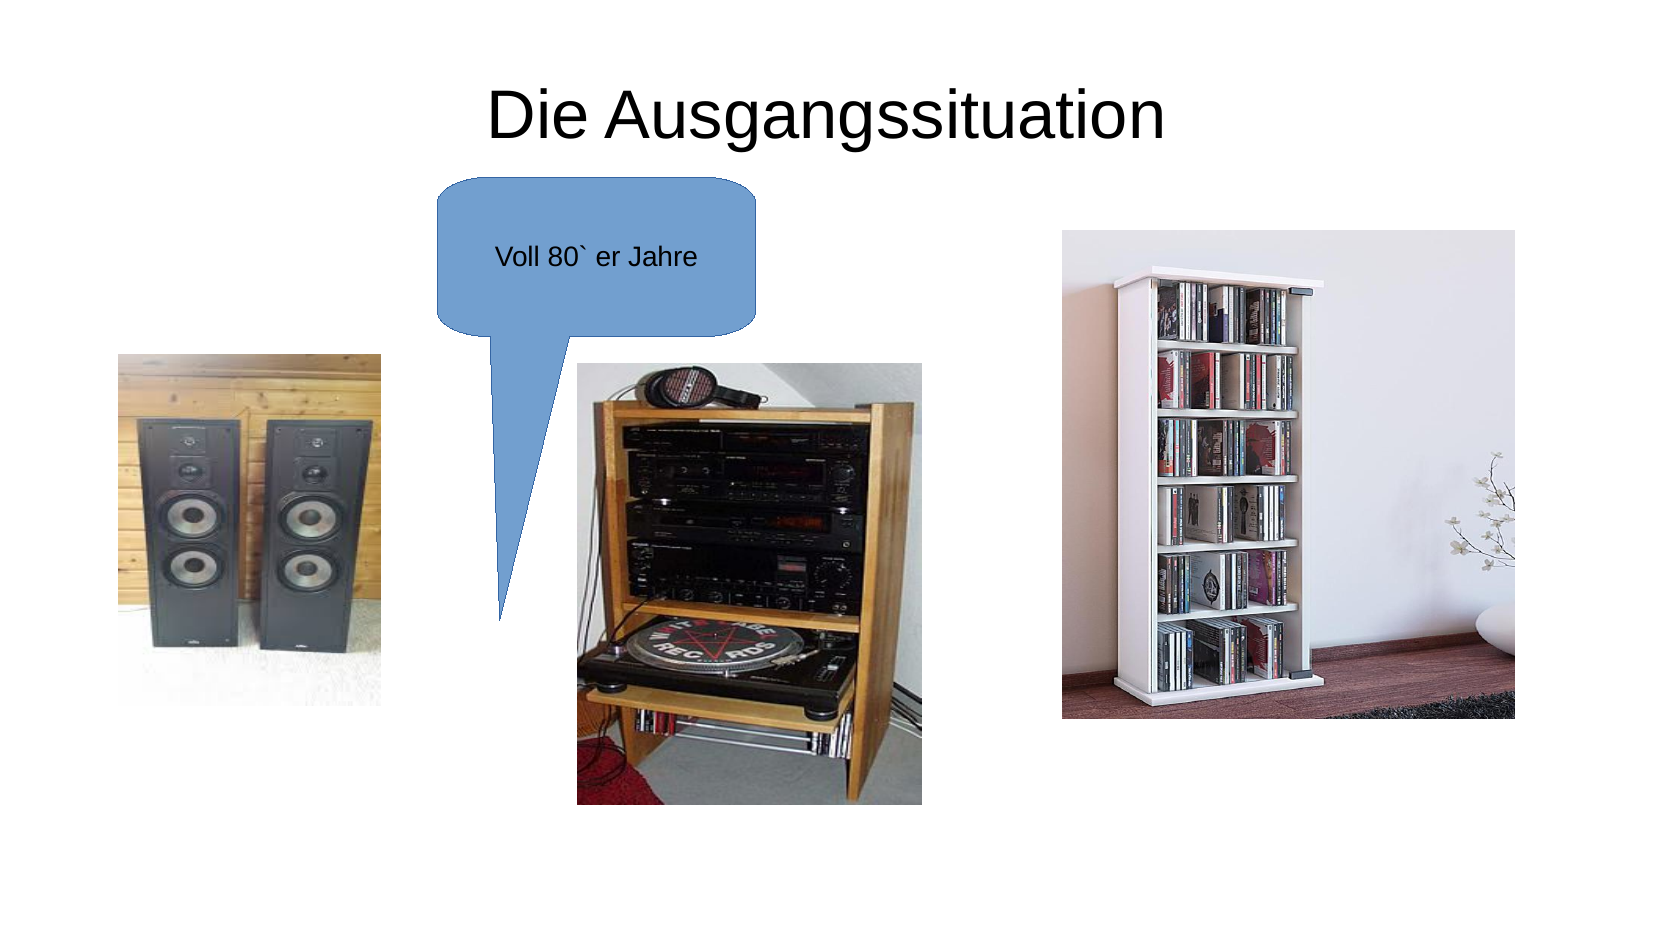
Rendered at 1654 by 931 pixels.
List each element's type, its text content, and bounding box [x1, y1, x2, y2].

picture [1062, 230, 1515, 719]
picture [577, 363, 922, 805]
title Die Ausgangssituation [82, 37, 1571, 193]
text_box Voll 80` er Jahre [437, 177, 756, 621]
picture [118, 354, 381, 706]
